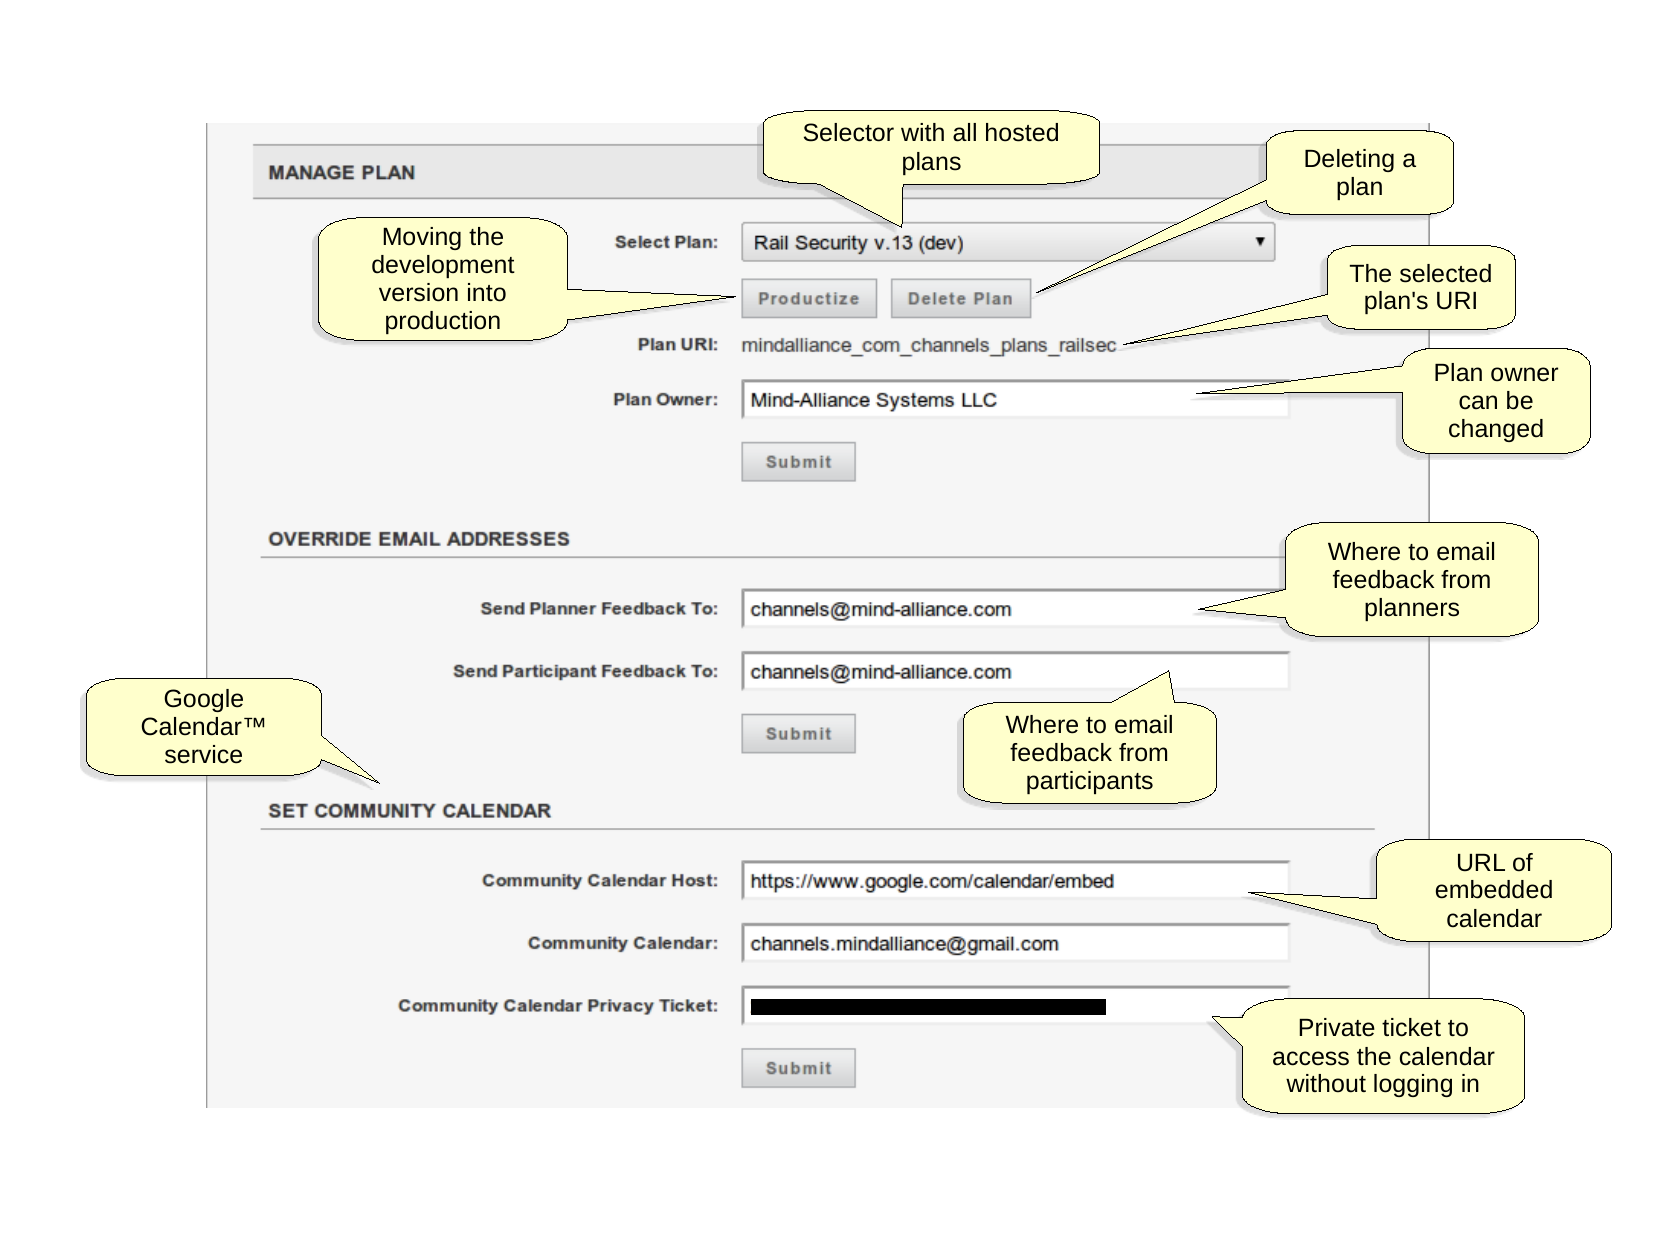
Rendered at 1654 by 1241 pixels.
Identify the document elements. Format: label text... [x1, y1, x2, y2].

text_box The selected plan's URI [1123, 245, 1516, 345]
text_box Where to email feedback from participants [963, 670, 1217, 804]
text_box Plan owner can be changed [1196, 348, 1591, 454]
text_box Moving the development version into production [318, 217, 736, 341]
picture [206, 123, 1430, 1108]
text_box [751, 999, 1106, 1015]
text_box Where to email feedback from planners [1198, 522, 1539, 637]
text_box Deleting a plan [1036, 130, 1454, 293]
text_box Private ticket to access the calendar without logging in [1212, 998, 1525, 1114]
text_box Selector with all hosted plans [763, 110, 1100, 228]
text_box Google Calendar™ service [86, 678, 380, 784]
text_box URL of embedded calendar [1248, 839, 1612, 942]
